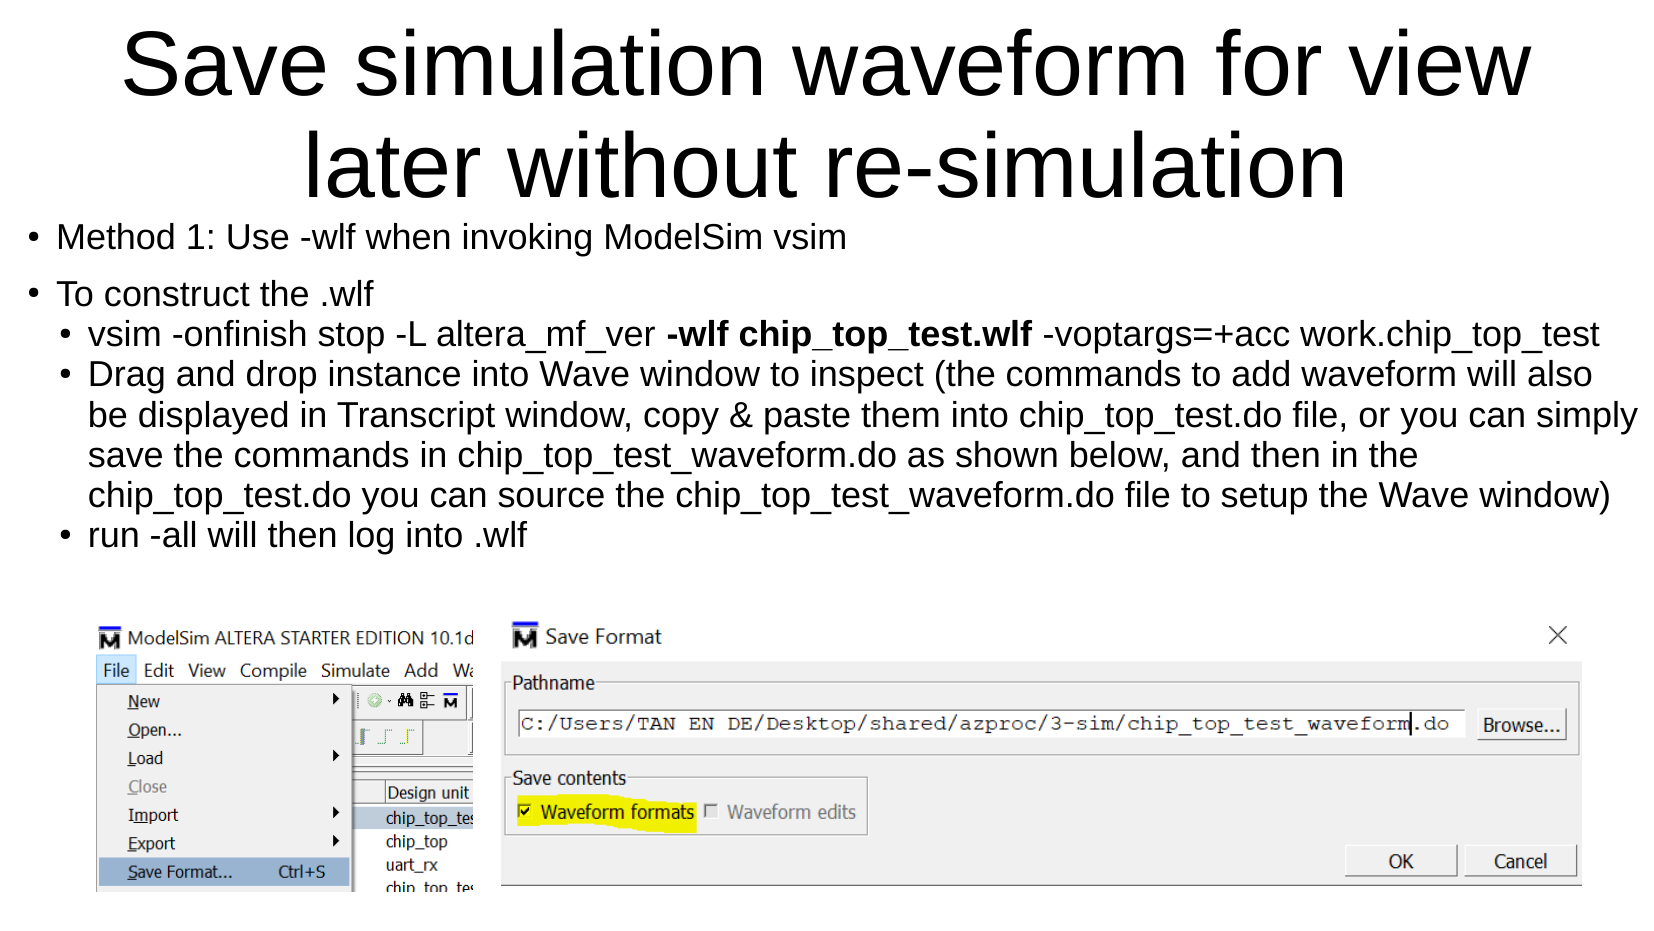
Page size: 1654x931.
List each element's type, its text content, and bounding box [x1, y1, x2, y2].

picture [96, 620, 473, 892]
title Save simulation waveform for view later without re-simulation [82, 12, 1571, 217]
list Method 1: Use -wlf when invoking ModelSim vsim To construct the .wlf vsim -onfinish stop -L altera_mf_ver -wlf chip_top_test.wlf -voptargs=+acc work.chip_top_test Drag and drop instance into Wave window to inspect (the commands to add waveform will also be displayed in Transcript window, copy & paste them into chip_top_test.do file, or you can simply save the commands in chip_top_test_waveform.do as shown below, and then in the chip_top_test.do you can source the chip_top_test_waveform.do file to setup the Wave window) run -all will then log into .wlf [17, 217, 1642, 591]
picture [501, 618, 1582, 886]
